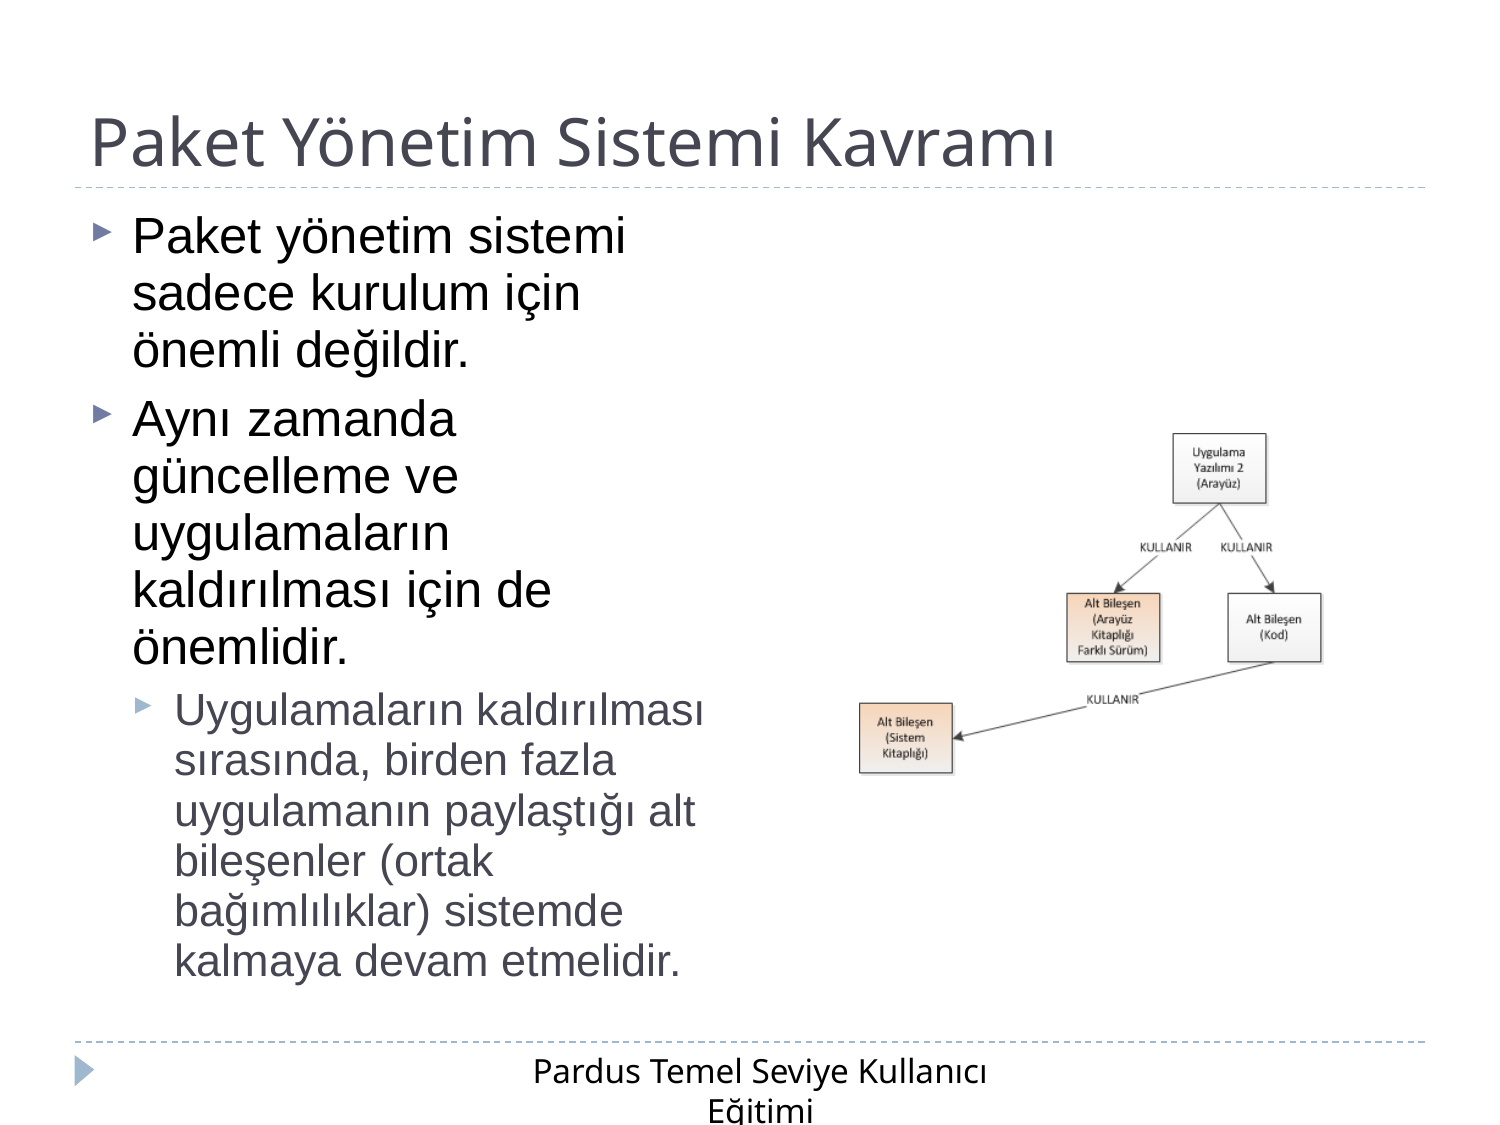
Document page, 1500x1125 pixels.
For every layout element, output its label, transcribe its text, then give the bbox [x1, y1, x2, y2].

list Paket yönetim sistemi sadece kurulum için önemli değildir. Aynı zamanda güncelleme ve uygulamaların kaldırılması için de önemlidir. Uygulamaların kaldırılması sırasında, birden fazla uygulamanın paylaştığı alt bileşenler (ortak bağımlılıklar) sistemde kalmaya devam etmelidir. [75, 200, 738, 1010]
picture [859, 433, 1324, 776]
title Paket Yönetim Sistemi Kavramı [75, 37, 1425, 188]
